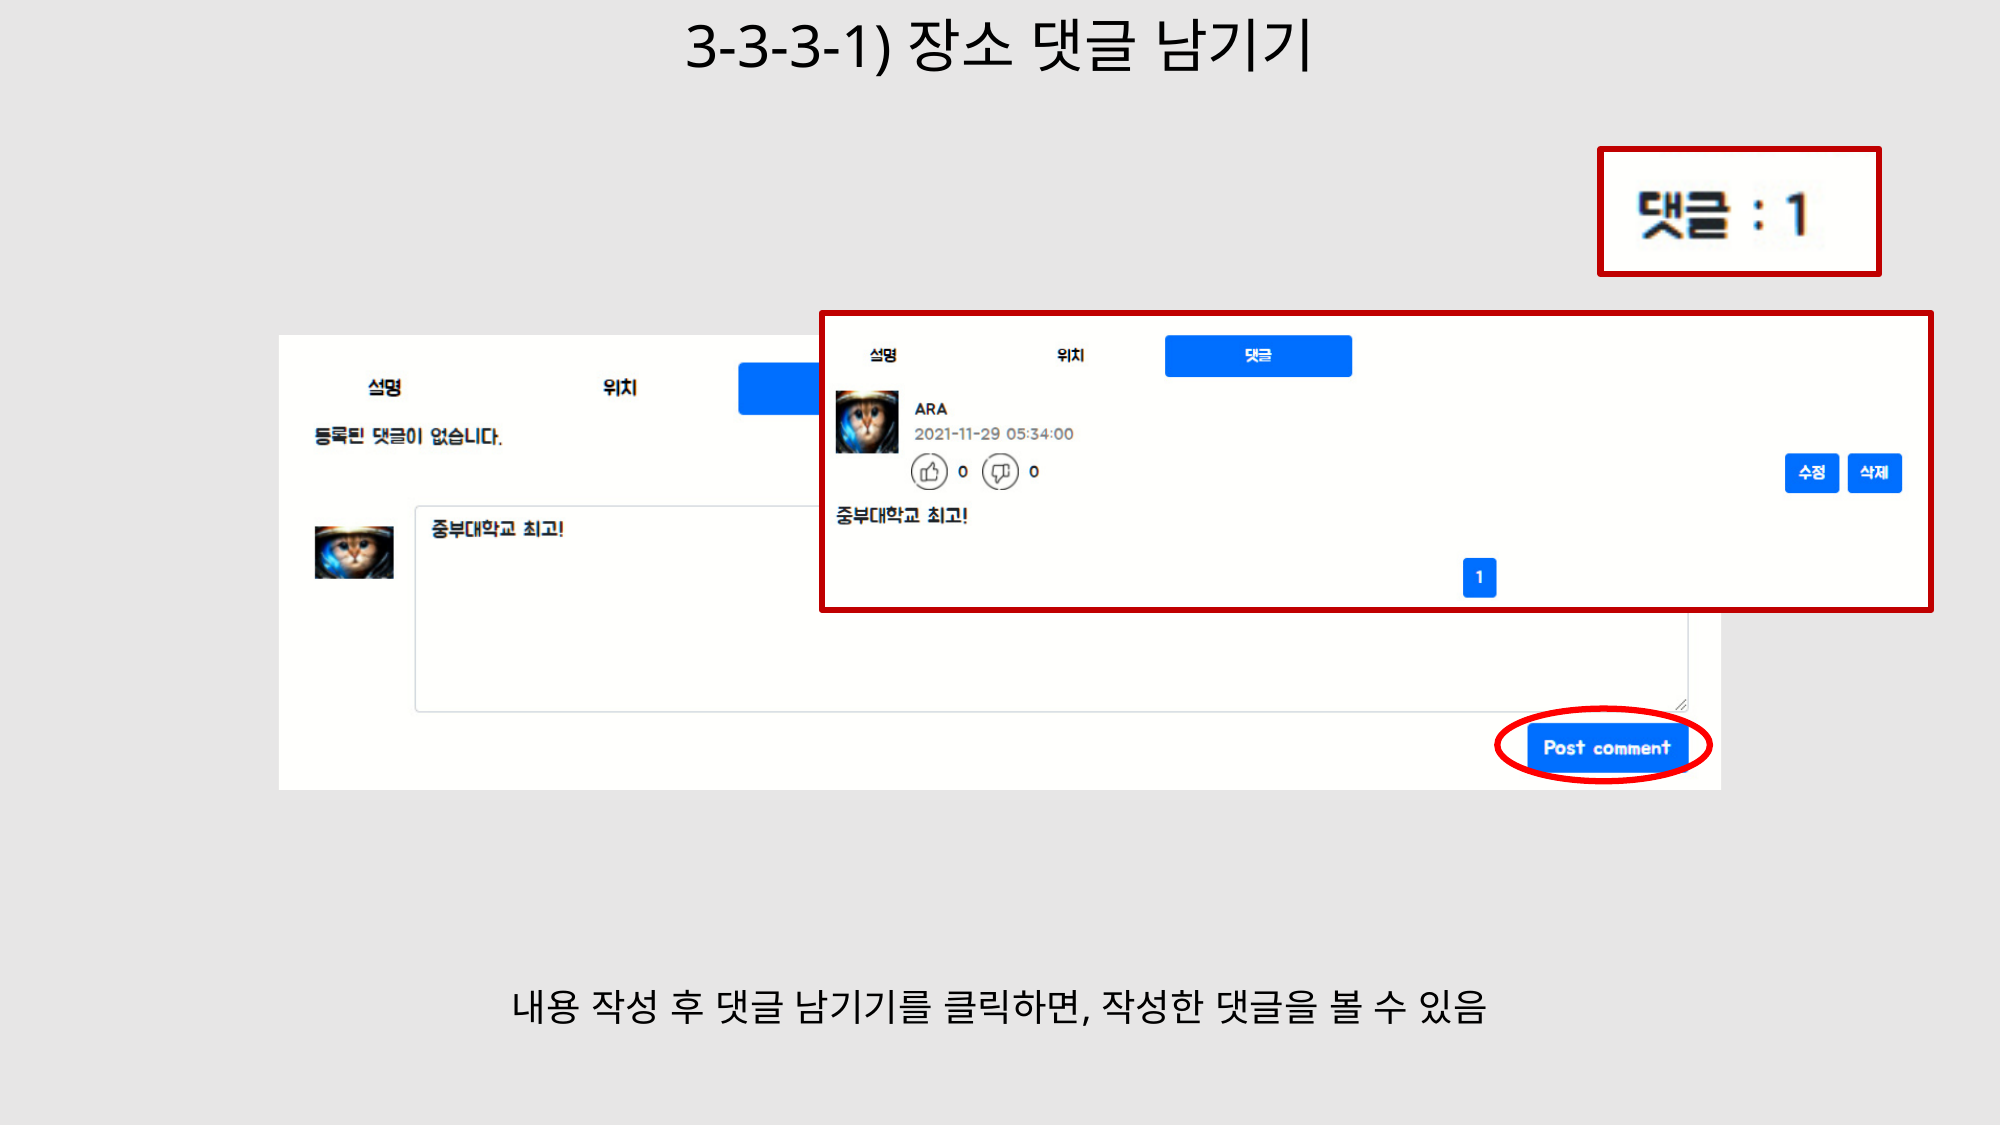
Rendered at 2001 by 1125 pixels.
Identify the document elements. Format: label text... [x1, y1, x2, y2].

picture [278, 335, 1722, 790]
text_box 3-3-3-1) 장소 댓글 남기기 [564, 2, 1436, 87]
picture [1603, 152, 1877, 271]
picture [825, 316, 1929, 607]
text_box 내용 작성 후 댓글 남기기를 클릭하면, 작성한 댓글을 볼 수 있음 [496, 976, 1504, 1037]
